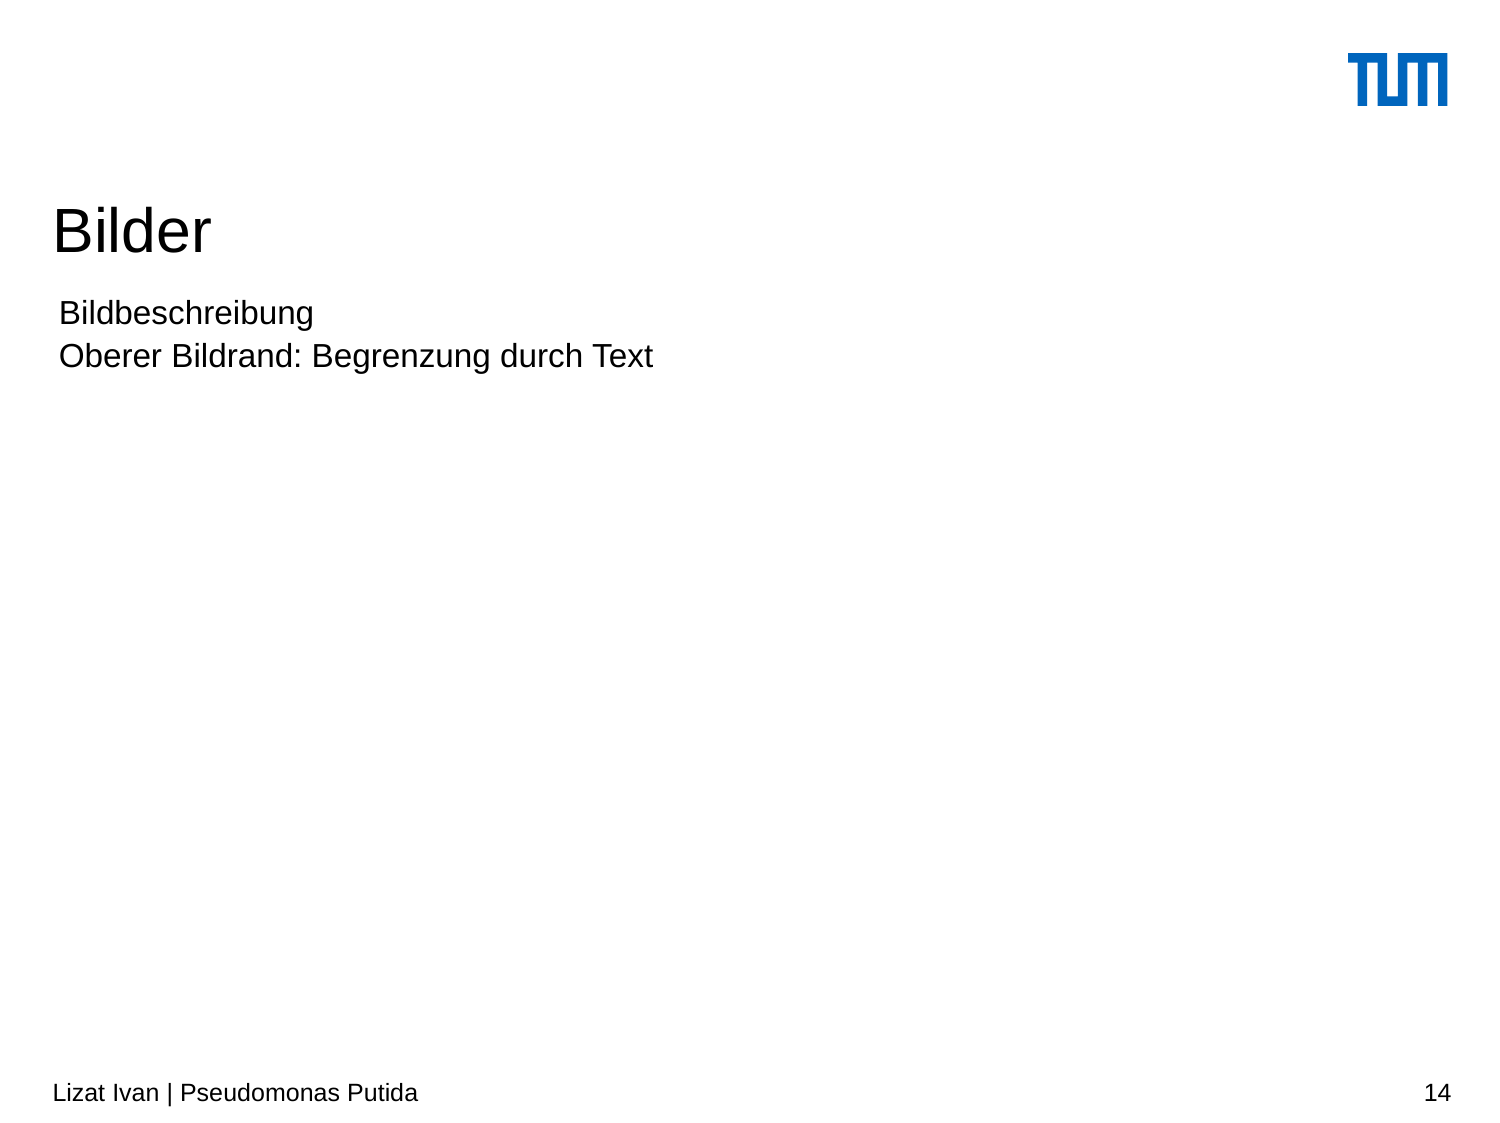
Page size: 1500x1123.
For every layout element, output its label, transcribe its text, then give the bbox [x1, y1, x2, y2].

title Bilder [52, 195, 1453, 266]
list Bildbeschreibung Oberer Bildrand: Begrenzung durch Text [59, 289, 1465, 402]
